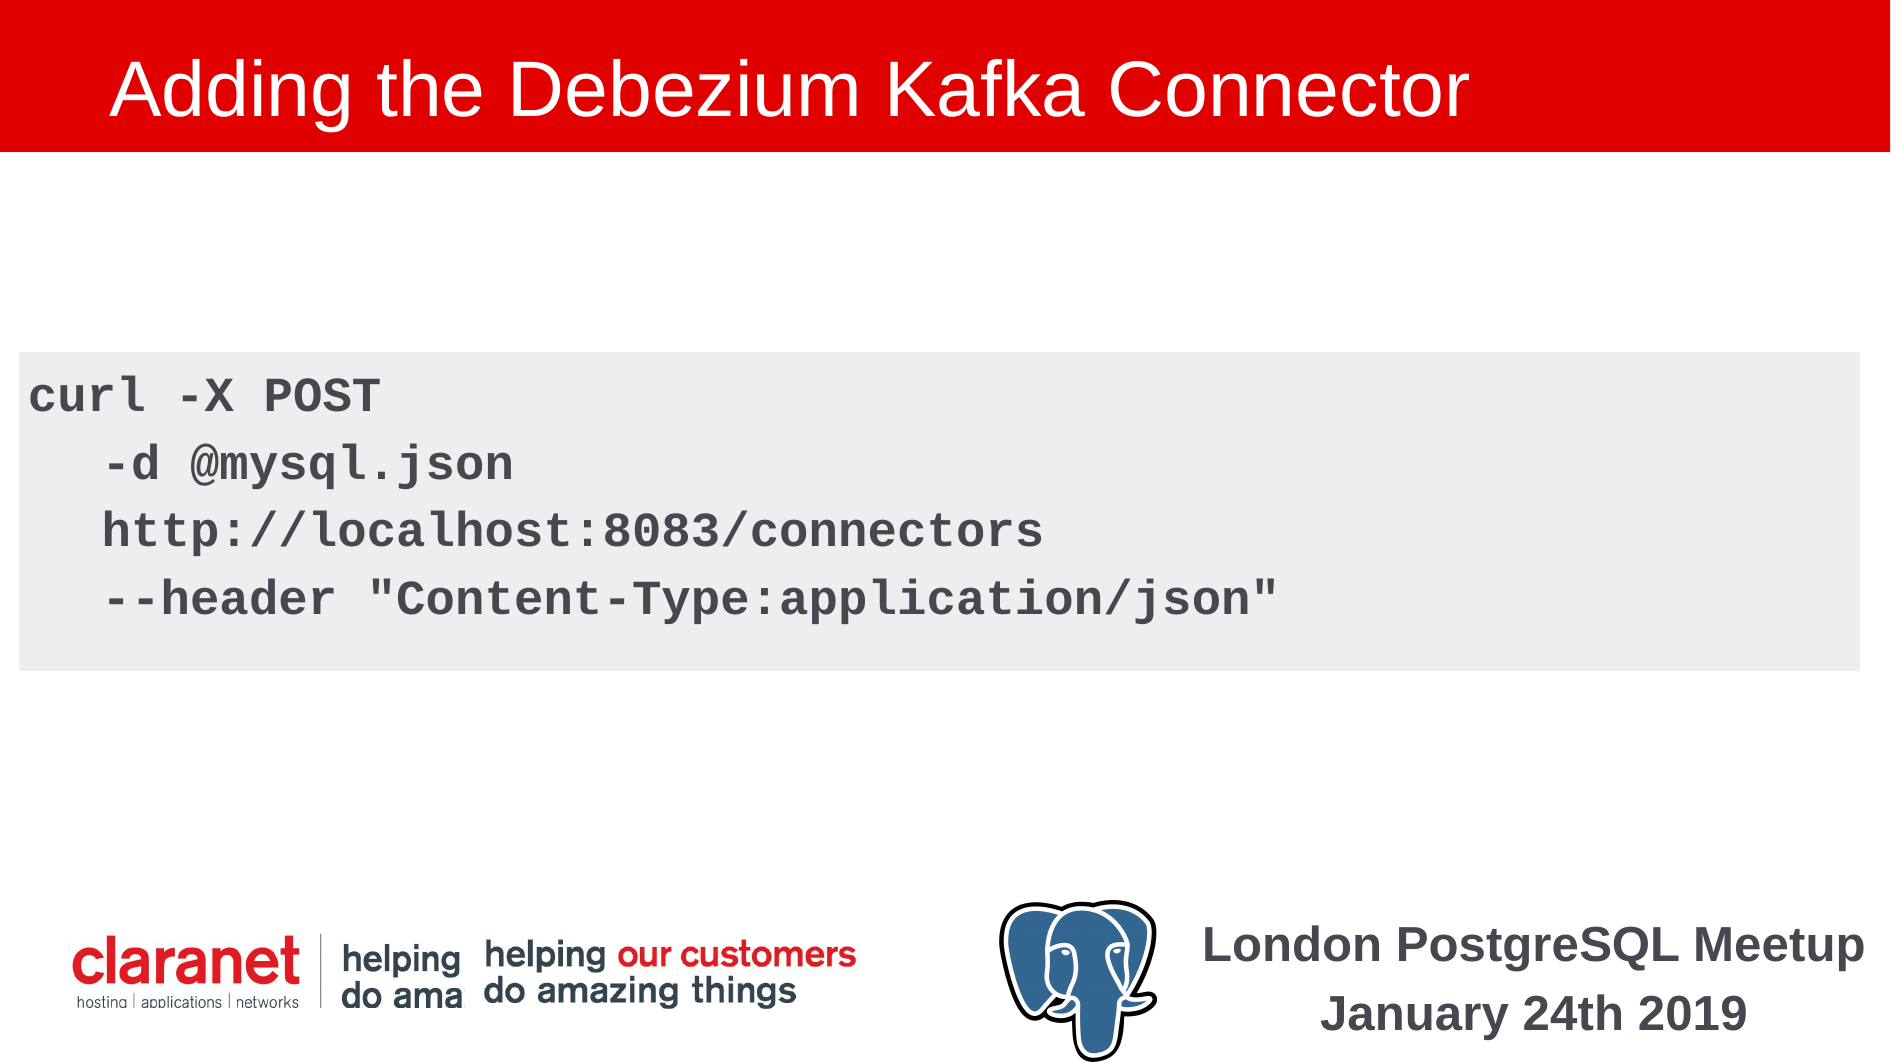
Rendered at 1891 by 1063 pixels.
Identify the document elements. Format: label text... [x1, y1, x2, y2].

text_box curl -X POST -d @mysql.json http://localhost:8083/connectors --header "Content-Type:application/json" [13, 346, 1890, 905]
picture [999, 905, 1157, 1062]
picture [477, 905, 887, 1040]
text_box Adding the Debezium Kafka Connector [94, 30, 1796, 208]
picture [59, 919, 190, 1008]
